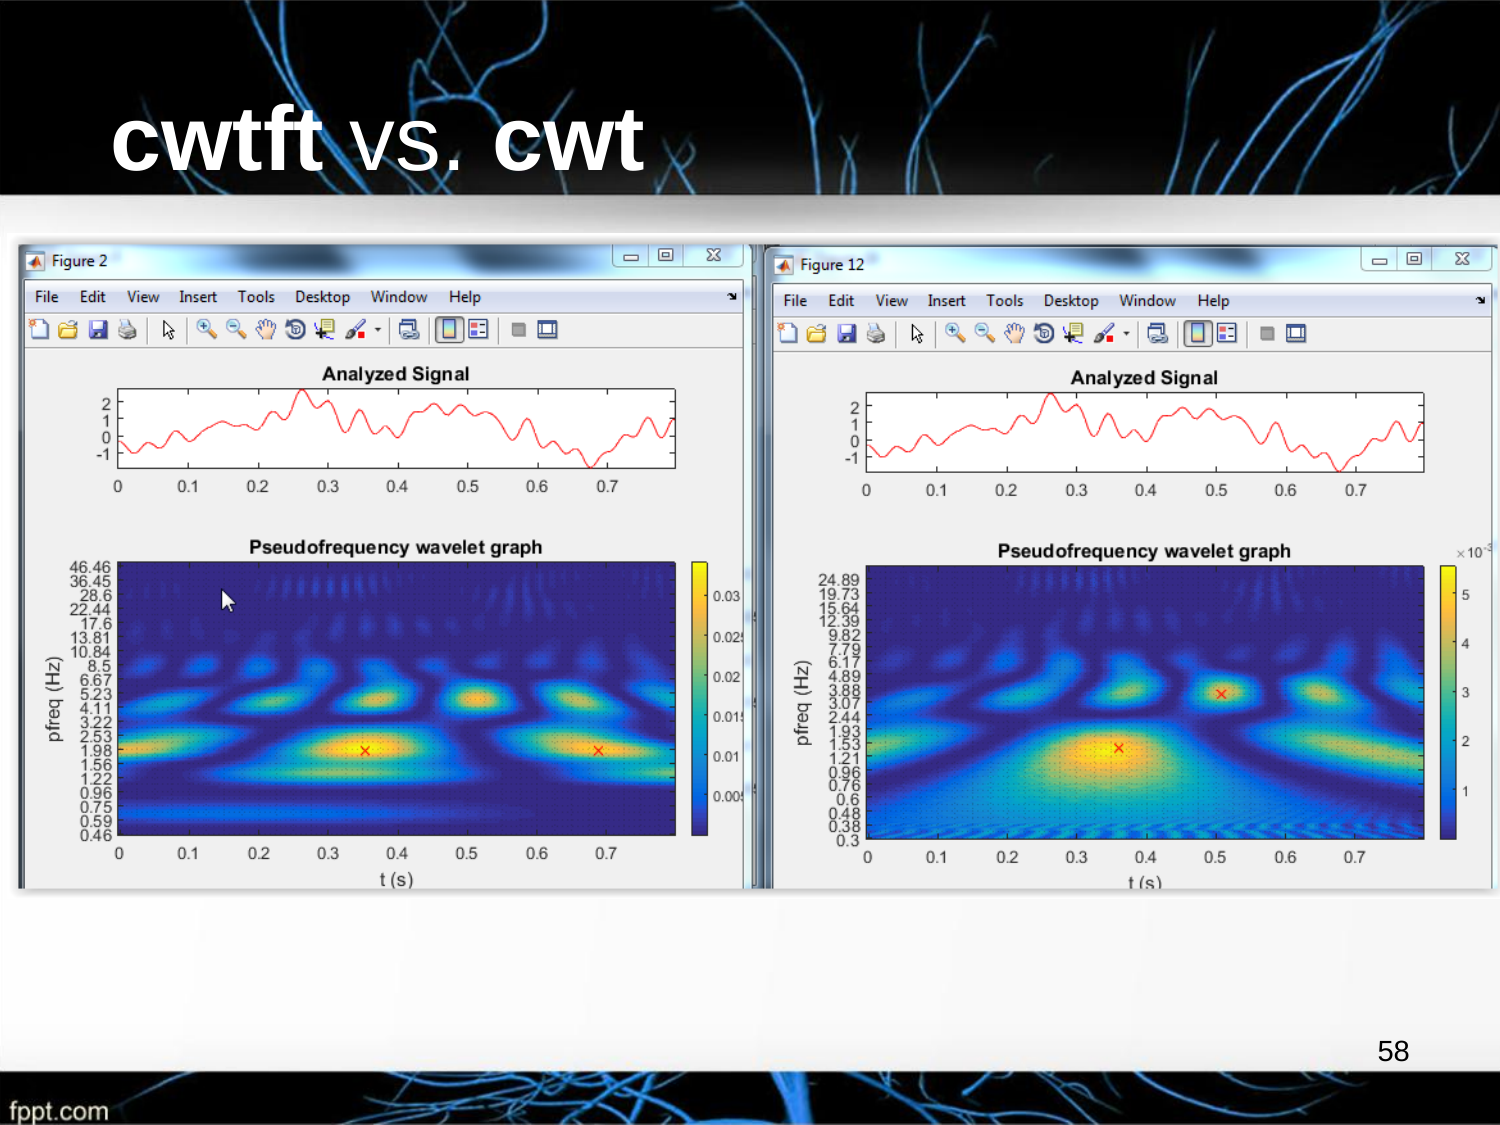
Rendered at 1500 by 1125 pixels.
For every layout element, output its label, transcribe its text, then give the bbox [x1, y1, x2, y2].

title cwtft vs. cwt [75, 45, 1425, 233]
picture [0, 0, 1500, 1125]
